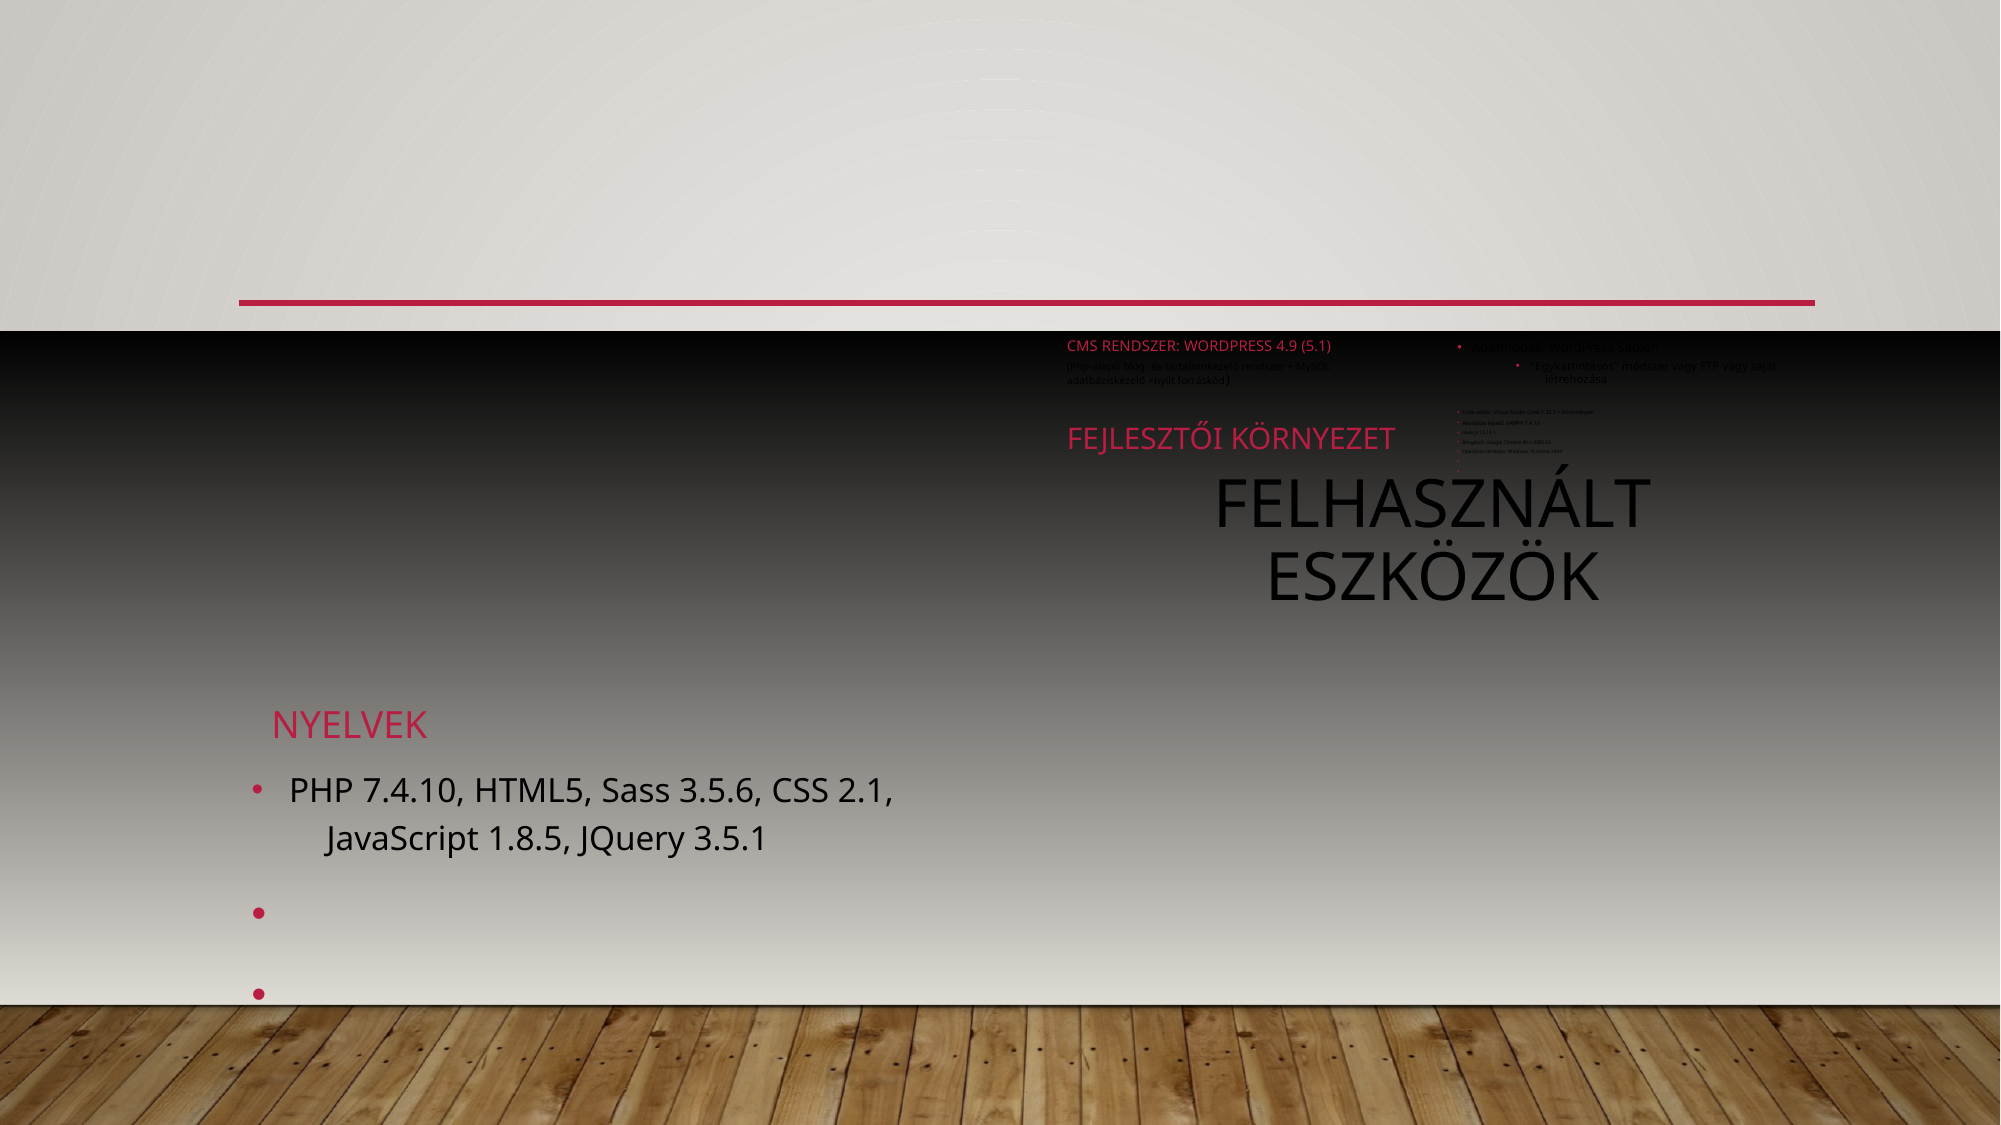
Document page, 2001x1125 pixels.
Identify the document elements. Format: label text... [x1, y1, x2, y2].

list Adatmodell: WordPress Sablon "Egykattintásos" módszer vagy FTP vagy saját létrehozása [237, 463, 1000, 898]
title Felhasznált eszközök [237, 131, 1814, 306]
list Code editor: Visual Studio Code 1.52.1 + bővítmények Adatbázis kezelő: XAMPP 7.4.10 node.js 12.14.1 Böngésző: Google Chrome 89.0.4389.82 Operációs rendszer: Windows 10 Home 2004 [1049, 398, 1812, 931]
list CMS rendszer: Wordpress 4.9 (5.1) (Php-alapú blog- és tartalomkezelő rendszer + MySQL adatbáziskezelő +nyílt forráskód) [237, 331, 1000, 463]
text_box NYELVEK [256, 693, 707, 754]
text_box PHP 7.4.10, HTML5, Sass 3.5.6, CSS 2.1, JavaScript 1.8.5, JQuery 3.5.1 [236, 754, 997, 965]
list Fejlesztői környezet [1049, 306, 1812, 383]
